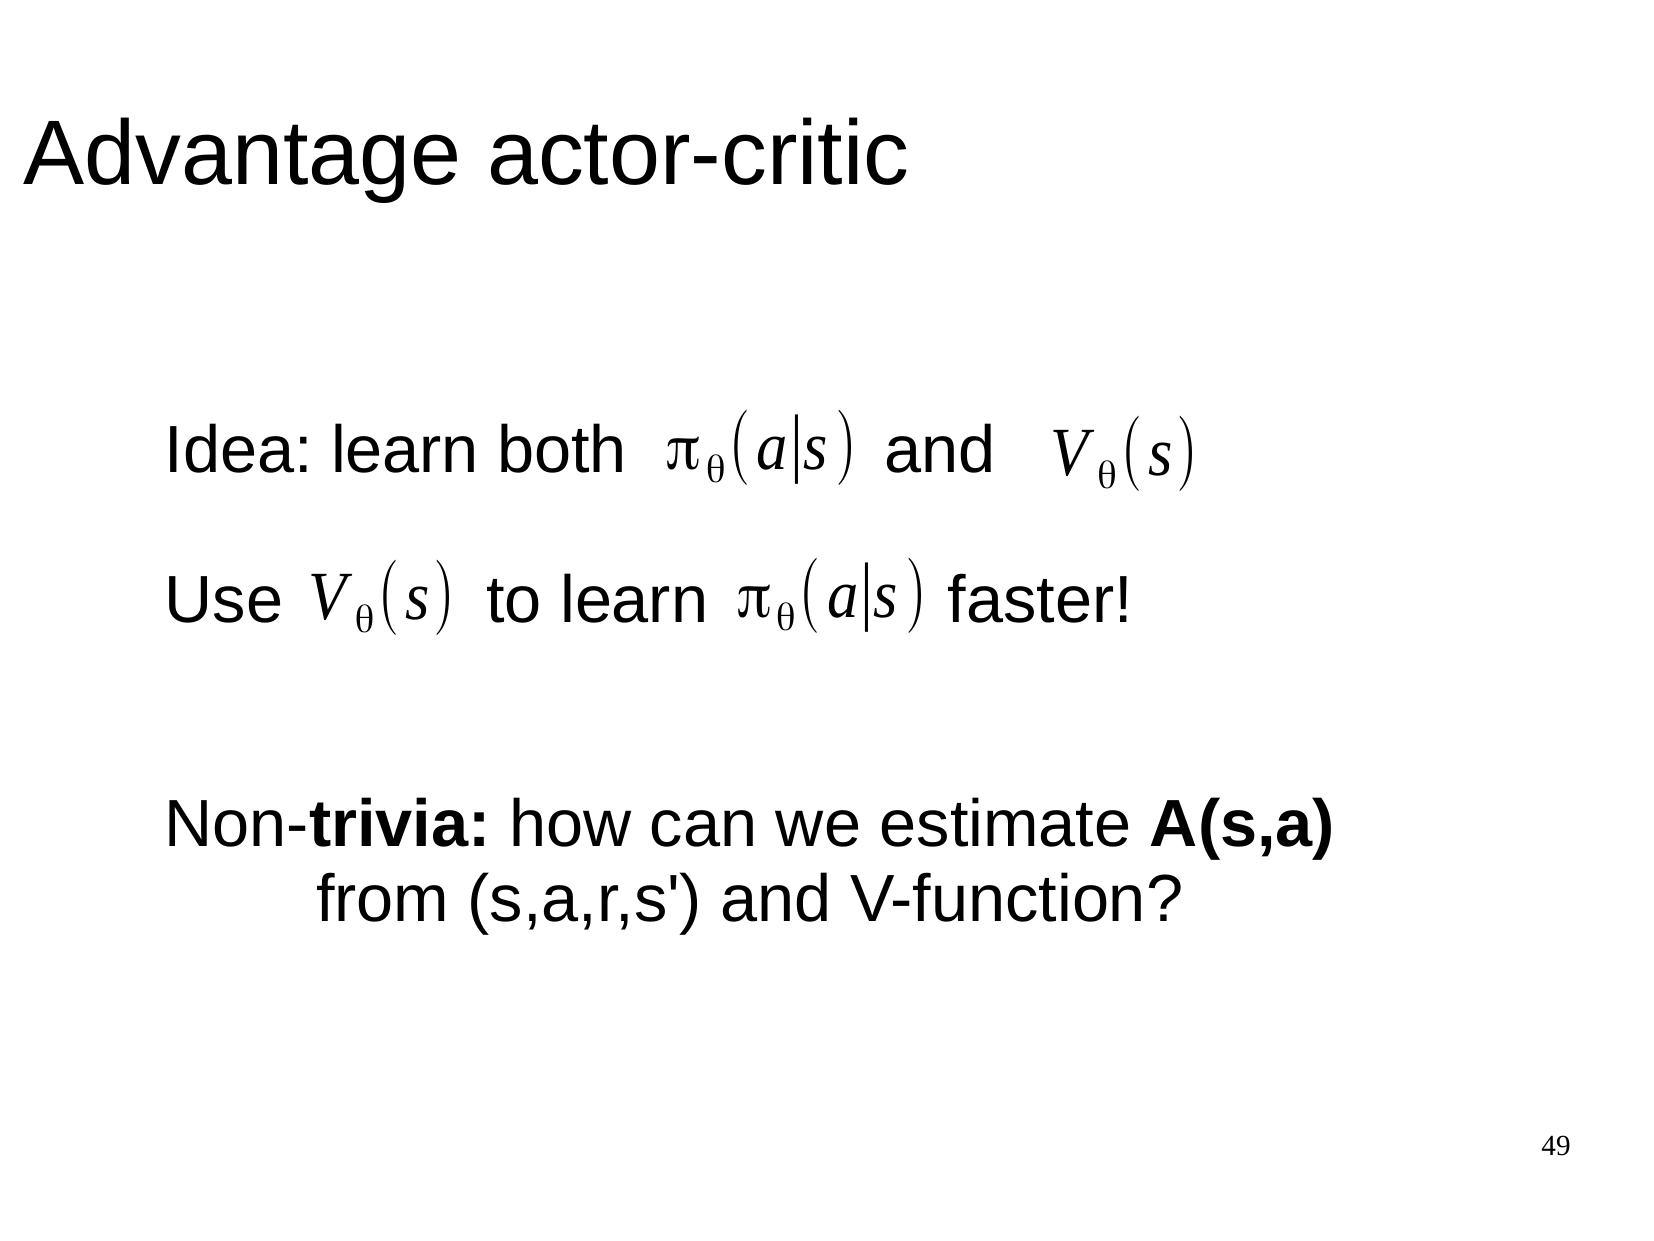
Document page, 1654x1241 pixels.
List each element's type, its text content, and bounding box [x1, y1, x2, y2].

title Advantage actor-critic [23, 49, 1512, 257]
chart [1035, 410, 1214, 494]
text_box Idea: learn both and Use to learn faster! Non-trivia: how can we estimate A(s,a) from (s,a,r,s') and V-function? [150, 405, 1546, 944]
chart [721, 552, 941, 636]
chart [292, 555, 471, 639]
chart [651, 405, 871, 488]
